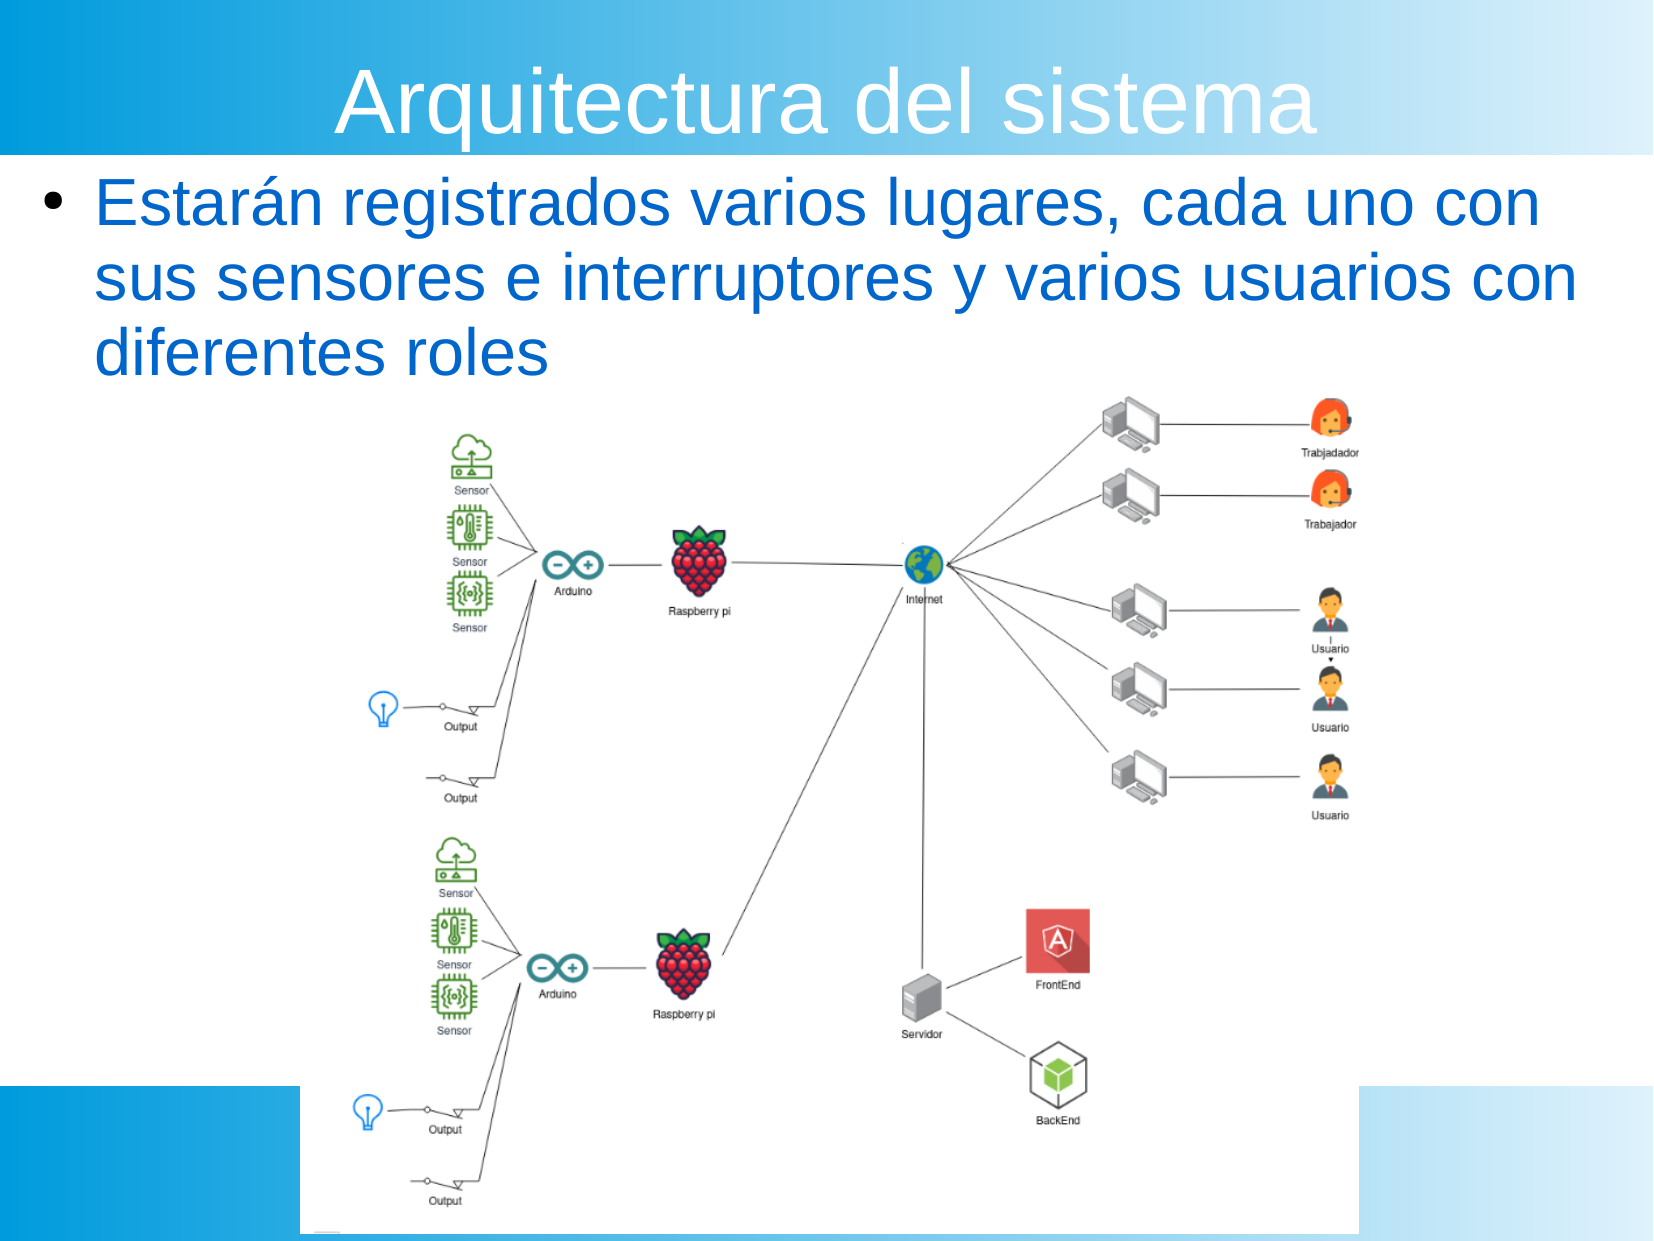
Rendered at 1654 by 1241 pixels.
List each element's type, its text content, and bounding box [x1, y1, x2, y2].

title Arquitectura del sistema [82, 49, 1571, 155]
list Estarán registrados varios lugares, cada uno con sus sensores e interruptores y varios usuarios con diferentes roles [23, 165, 1630, 885]
picture [300, 382, 1359, 1234]
